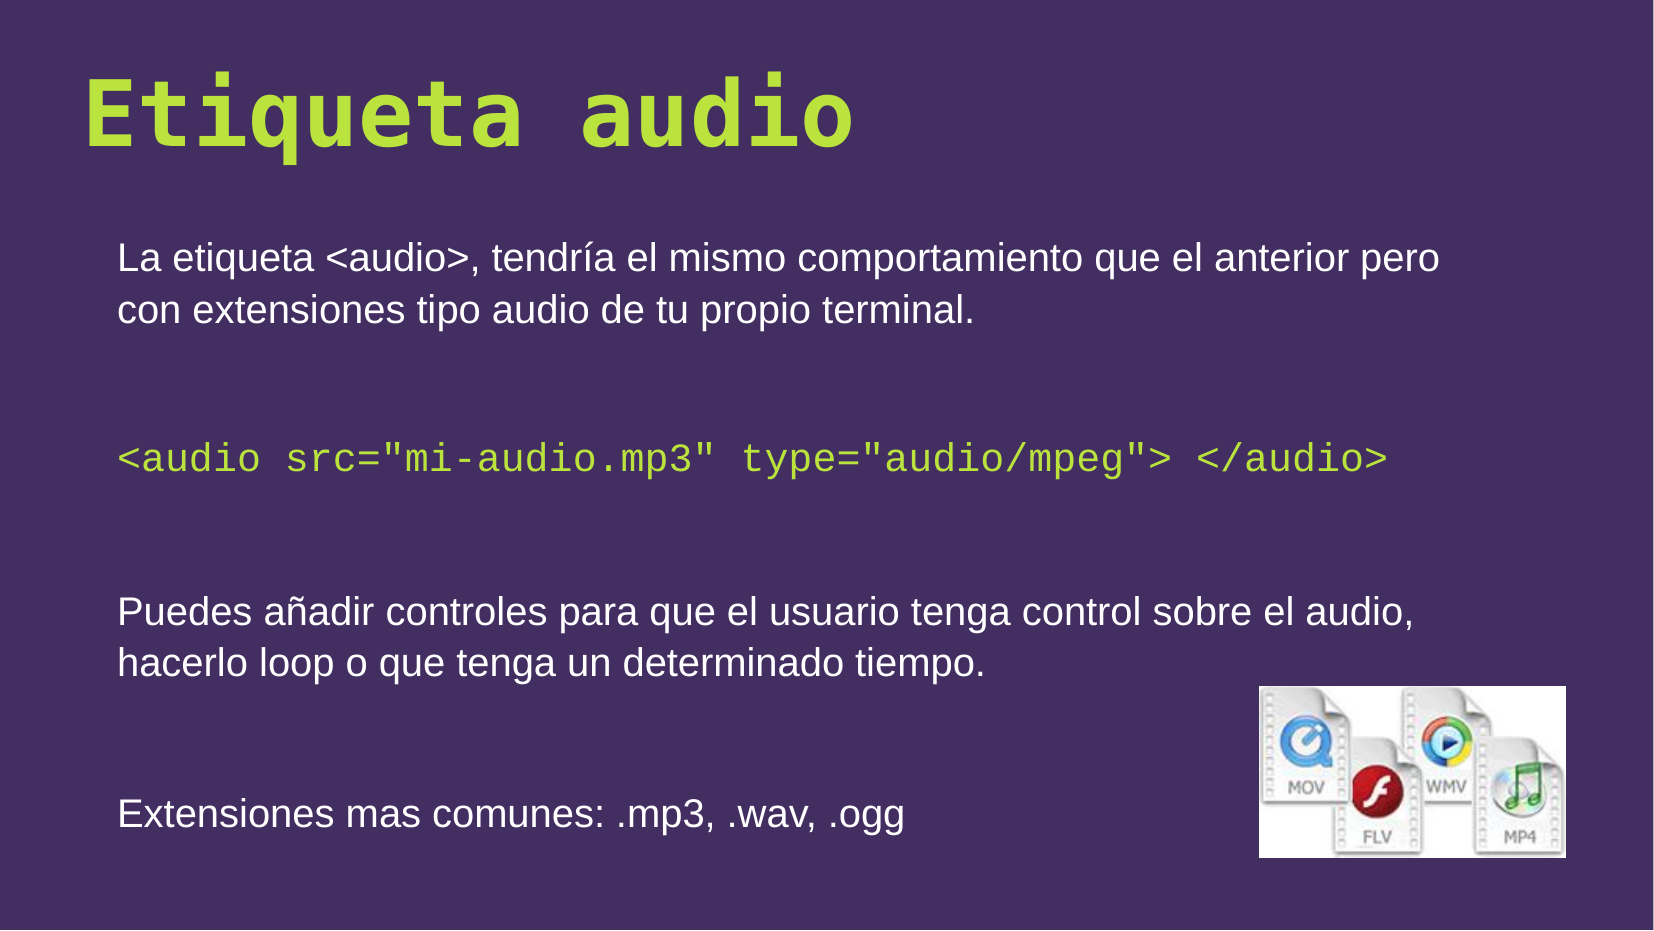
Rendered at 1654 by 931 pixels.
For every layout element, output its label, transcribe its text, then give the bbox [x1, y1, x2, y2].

picture [1259, 686, 1566, 858]
title Etiqueta audio [82, 37, 1571, 193]
list La etiqueta <audio>, tendría el mismo comportamiento que el anterior pero con extensiones tipo audio de tu propio terminal. <audio src="mi-audio.mp3" type="audio/mpeg"> </audio> Puedes añadir controles para que el usuario tenga control sobre el audio, hacerlo loop o que tenga un determinado tiempo. Extensiones mas comunes: .mp3, .wav, .ogg [117, 228, 1482, 837]
